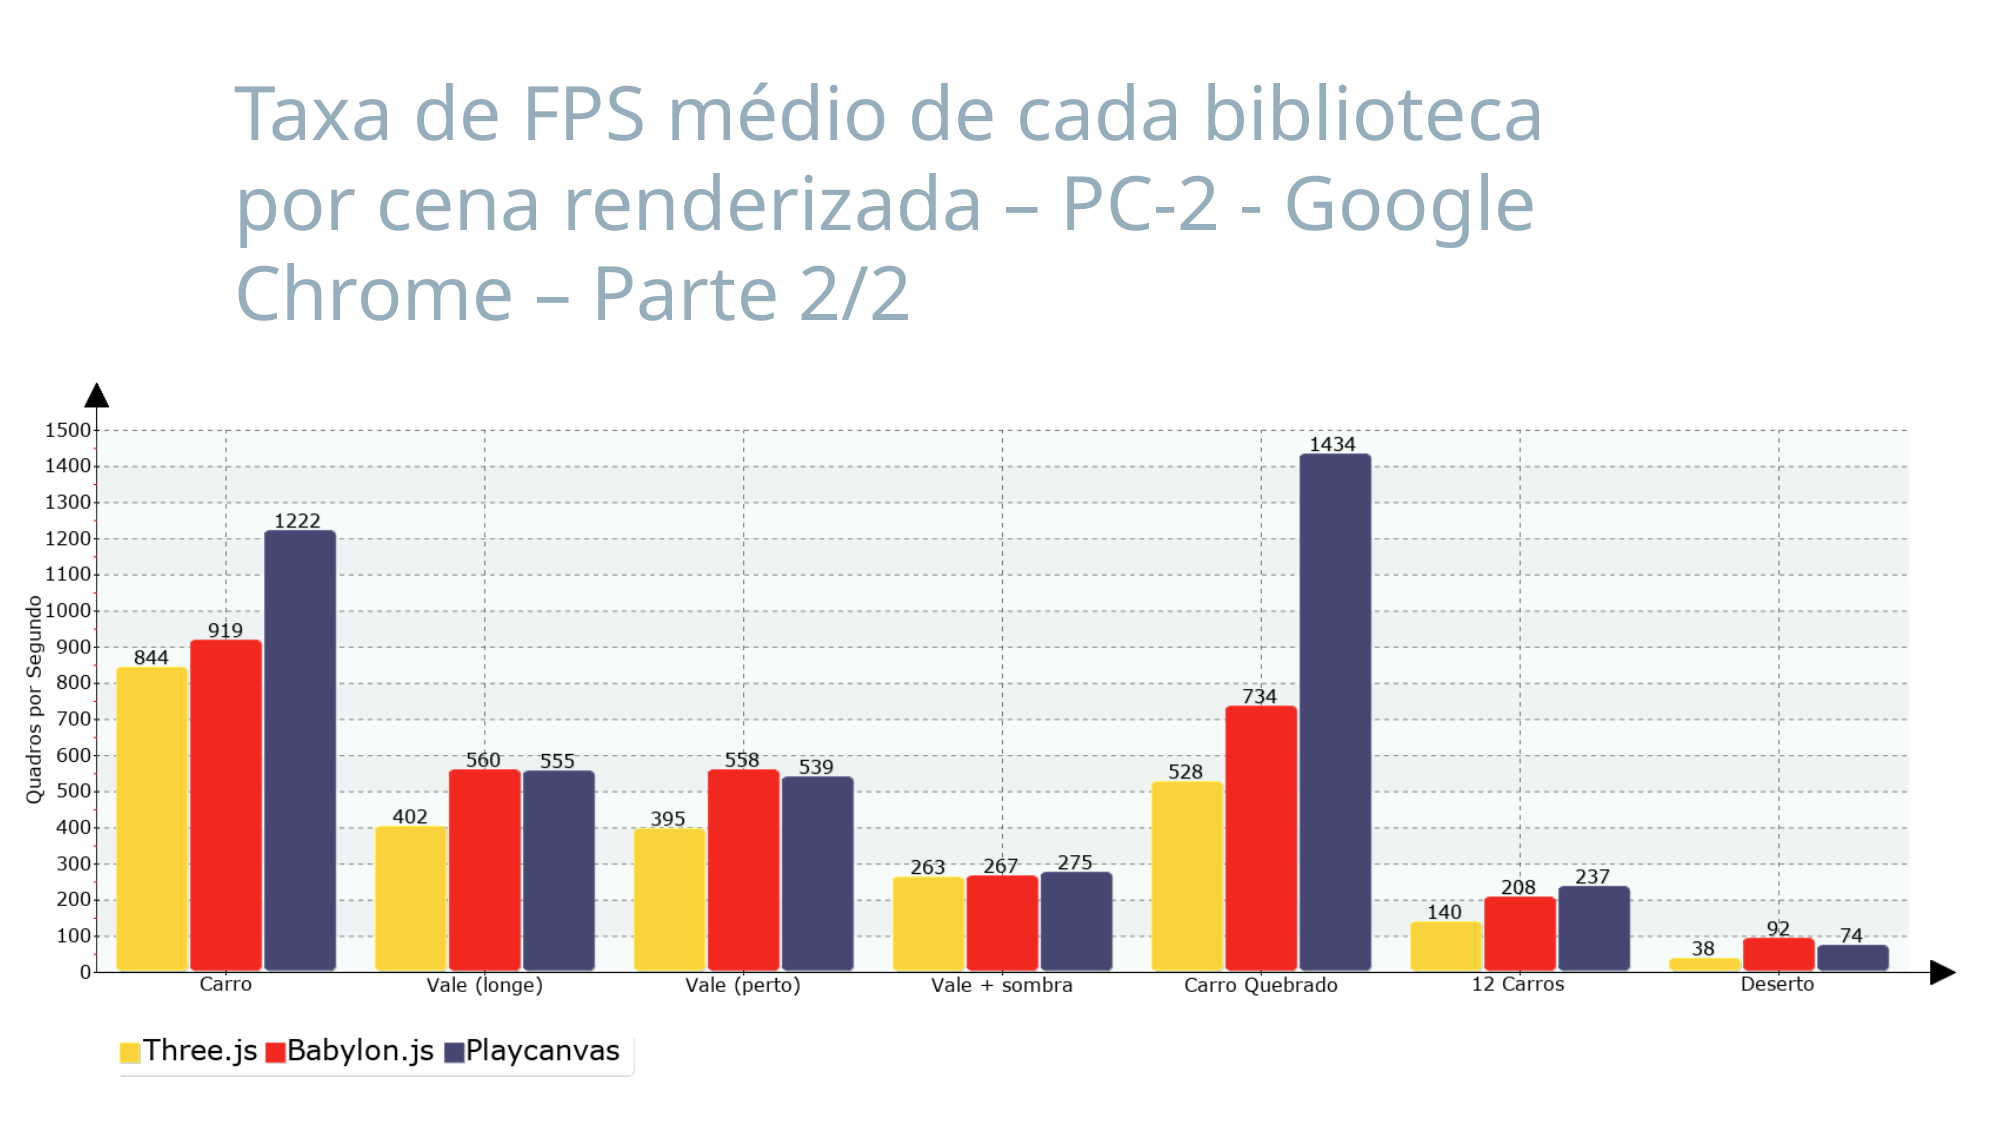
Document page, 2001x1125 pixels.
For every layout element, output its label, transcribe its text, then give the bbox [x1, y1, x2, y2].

title Taxa de FPS médio de cada biblioteca por cena renderizada – PC-2 - Google Chrome – Parte 2/2 [219, 141, 1657, 259]
picture [2, 371, 2000, 1078]
